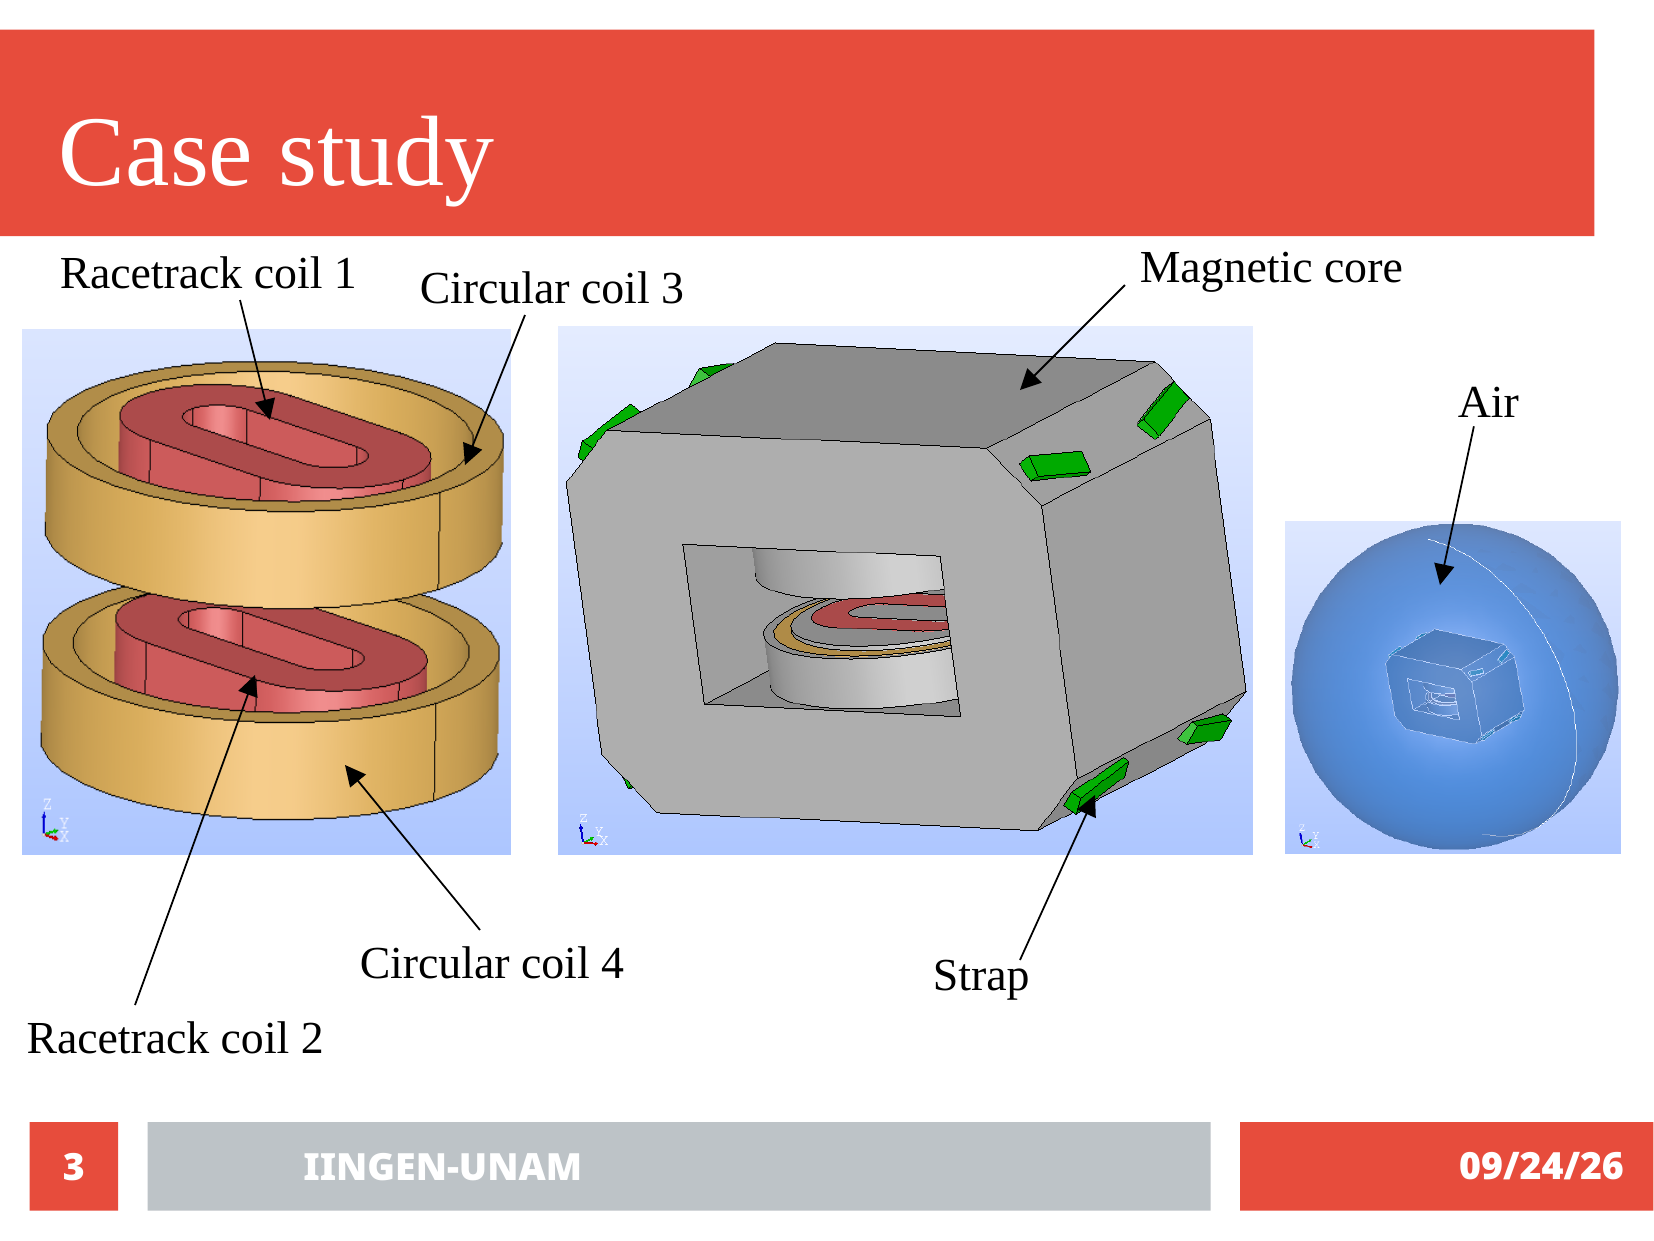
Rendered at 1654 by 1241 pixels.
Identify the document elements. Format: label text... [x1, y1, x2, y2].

picture [558, 326, 1253, 856]
text_box Circular coil 3 [405, 255, 706, 331]
picture [1285, 521, 1621, 854]
text_box Racetrack coil 2 [11, 1005, 376, 1071]
text_box Strap [918, 941, 1054, 1017]
picture [22, 329, 511, 856]
text_box Racetrack coil 1 [45, 240, 409, 316]
title Case study [59, 59, 1595, 207]
text_box Circular coil 4 [345, 930, 661, 996]
text_box Air [1443, 369, 1579, 445]
text_box Magnetic core [1125, 234, 1426, 301]
